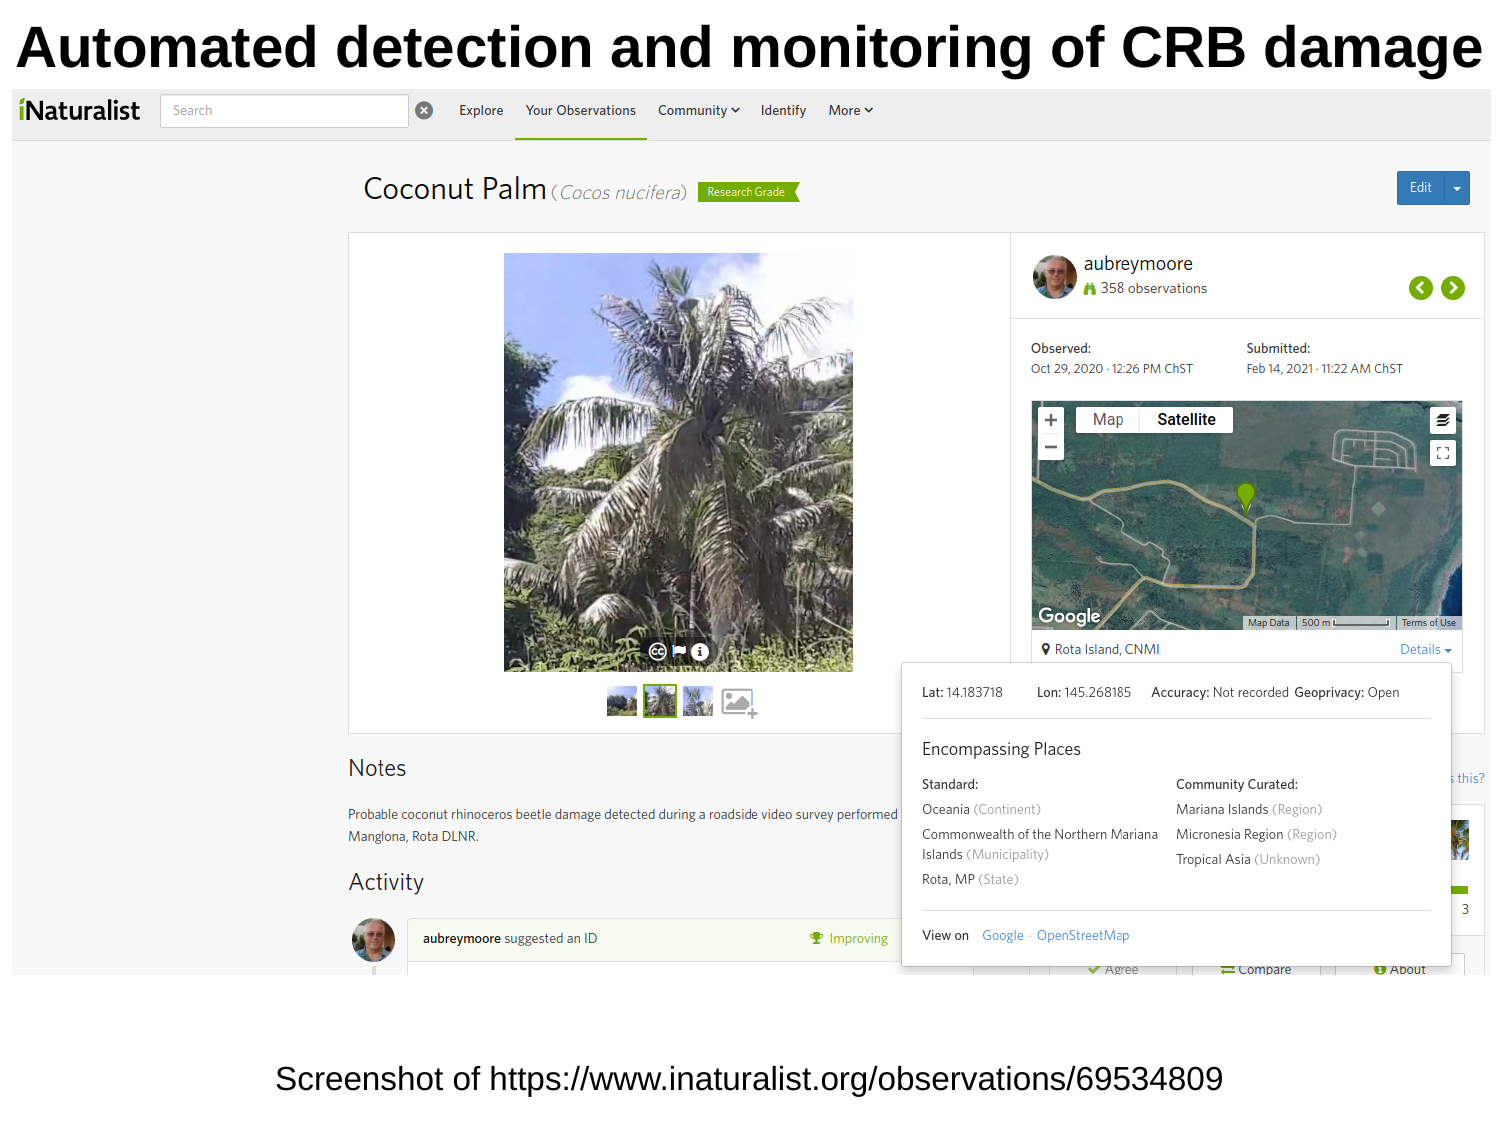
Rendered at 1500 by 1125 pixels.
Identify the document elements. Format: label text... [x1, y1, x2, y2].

title Automated detection and monitoring of CRB damage [0, 15, 1500, 81]
text_box Screenshot of https://www.inaturalist.org/observations/69534809 [0, 1053, 1500, 1106]
picture [12, 89, 1491, 976]
